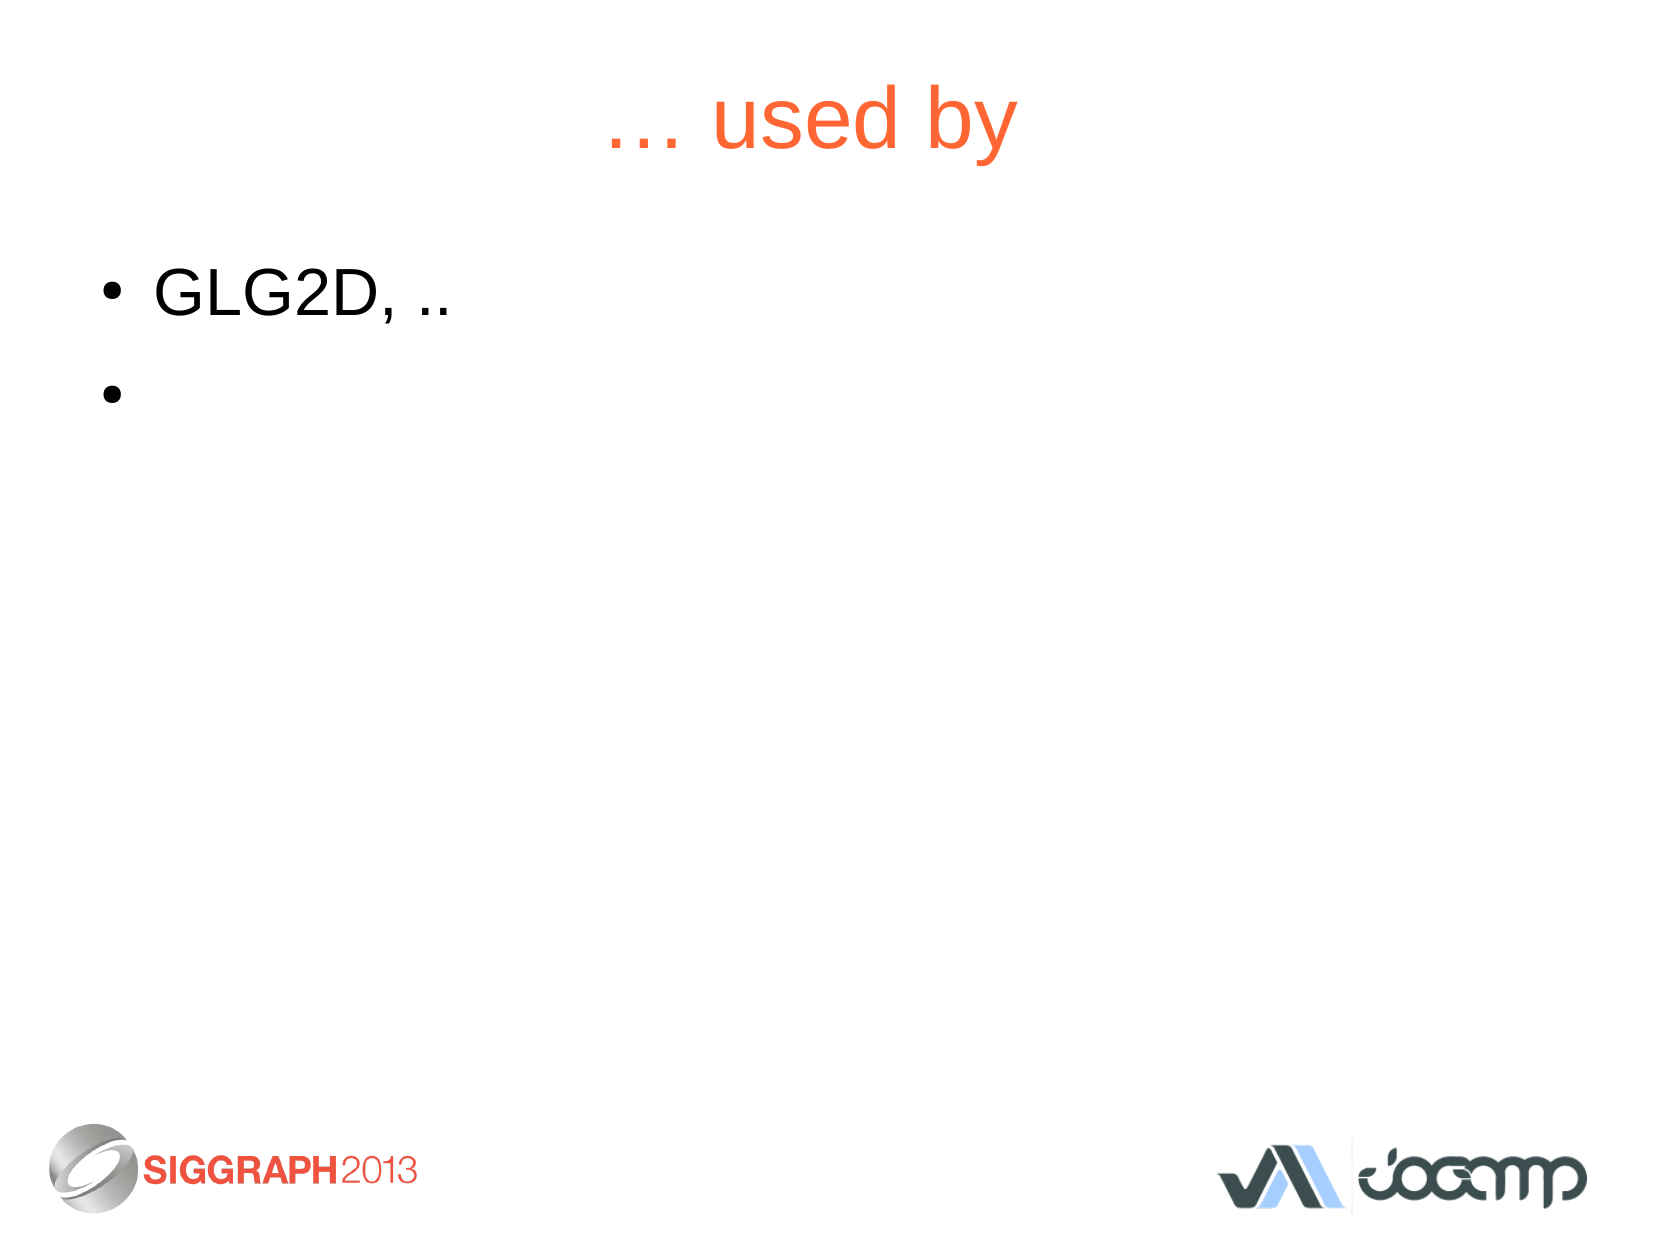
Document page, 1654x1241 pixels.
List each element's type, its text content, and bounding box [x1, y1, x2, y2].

title … used by [68, 49, 1576, 188]
list GLG2D, .. [82, 255, 1538, 1010]
picture [1215, 1139, 1587, 1215]
picture [45, 1122, 421, 1215]
